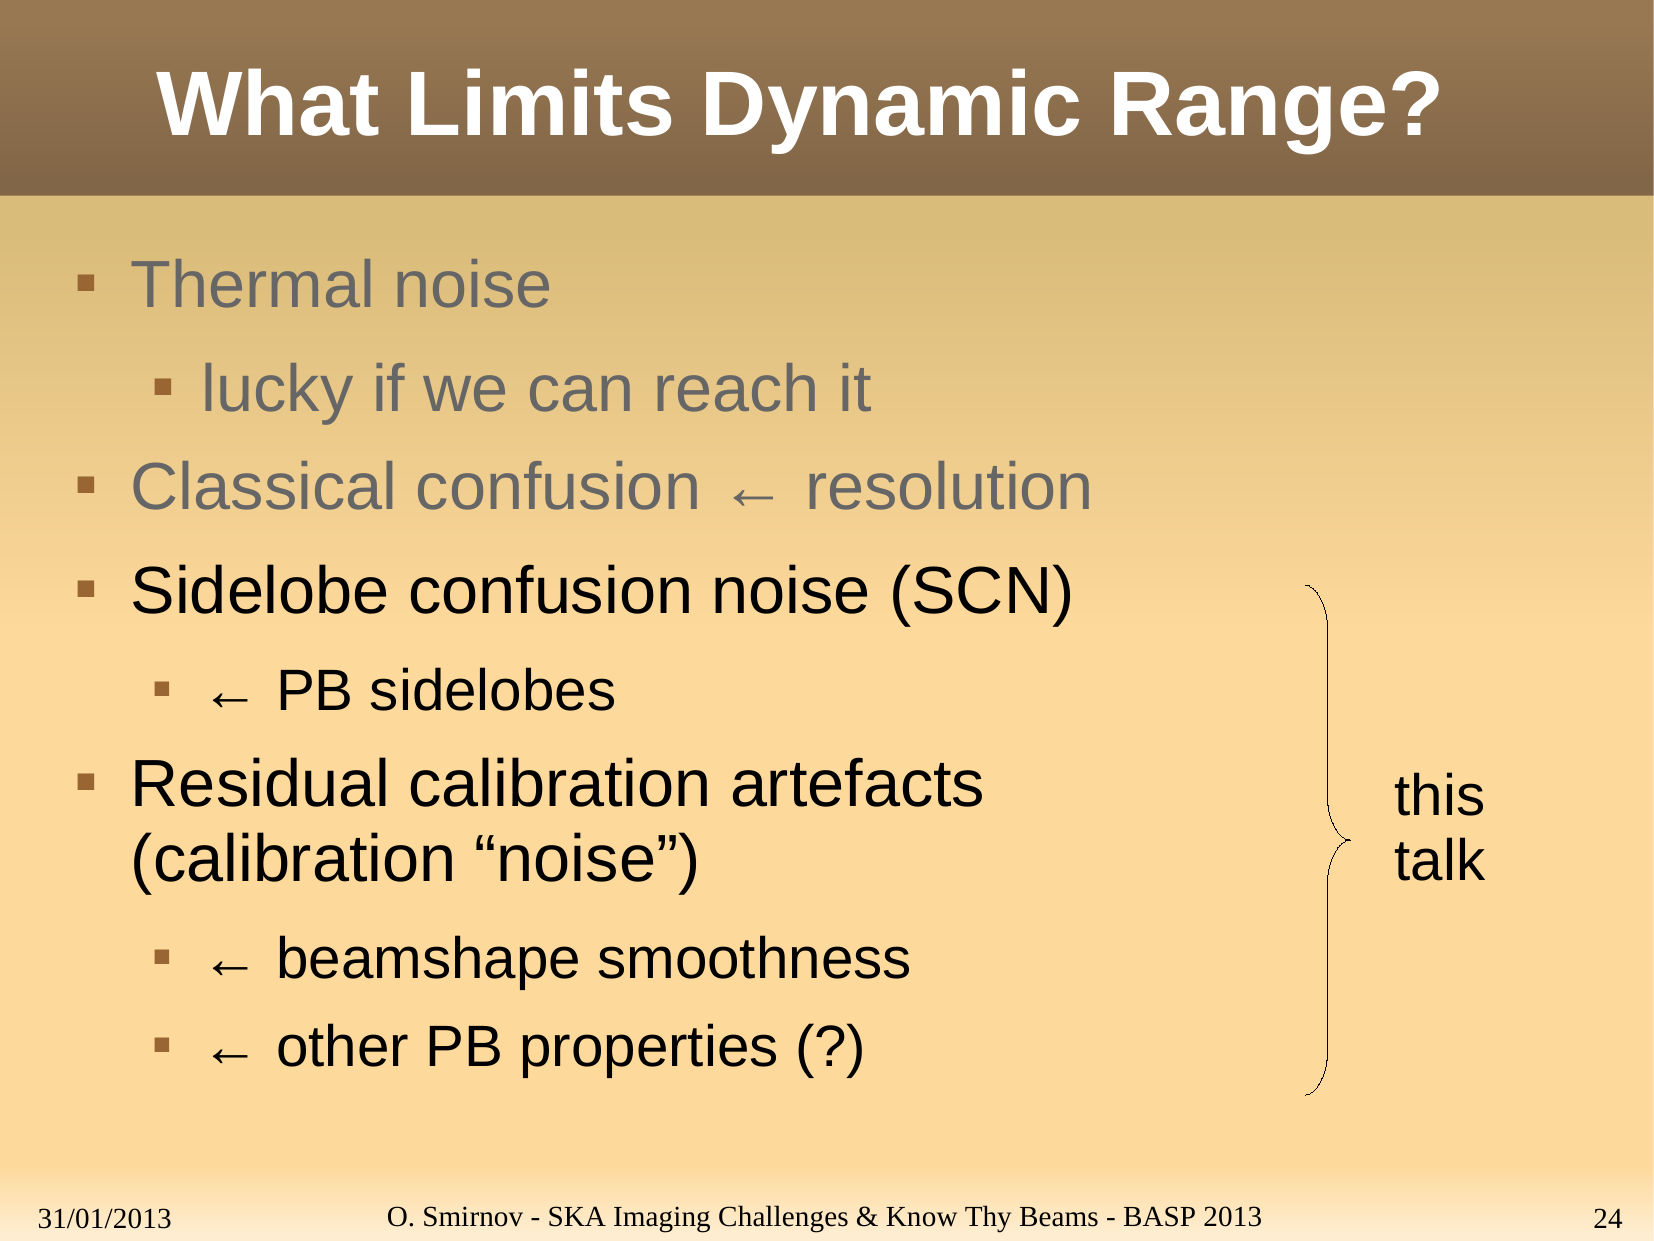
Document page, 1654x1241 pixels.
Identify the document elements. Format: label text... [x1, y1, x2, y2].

title What Limits Dynamic Range? [76, 0, 1565, 208]
list Thermal noise lucky if we can reach it Classical confusion ← resolution Sidelobe confusion noise (SCN) ← PB sidelobes Residual calibration artefacts (calibration “noise”) ← beamshape smoothness ← other PB properties (?) [60, 246, 1621, 1171]
picture [0, 0, 1654, 1241]
text_box this talk [1380, 755, 1621, 901]
